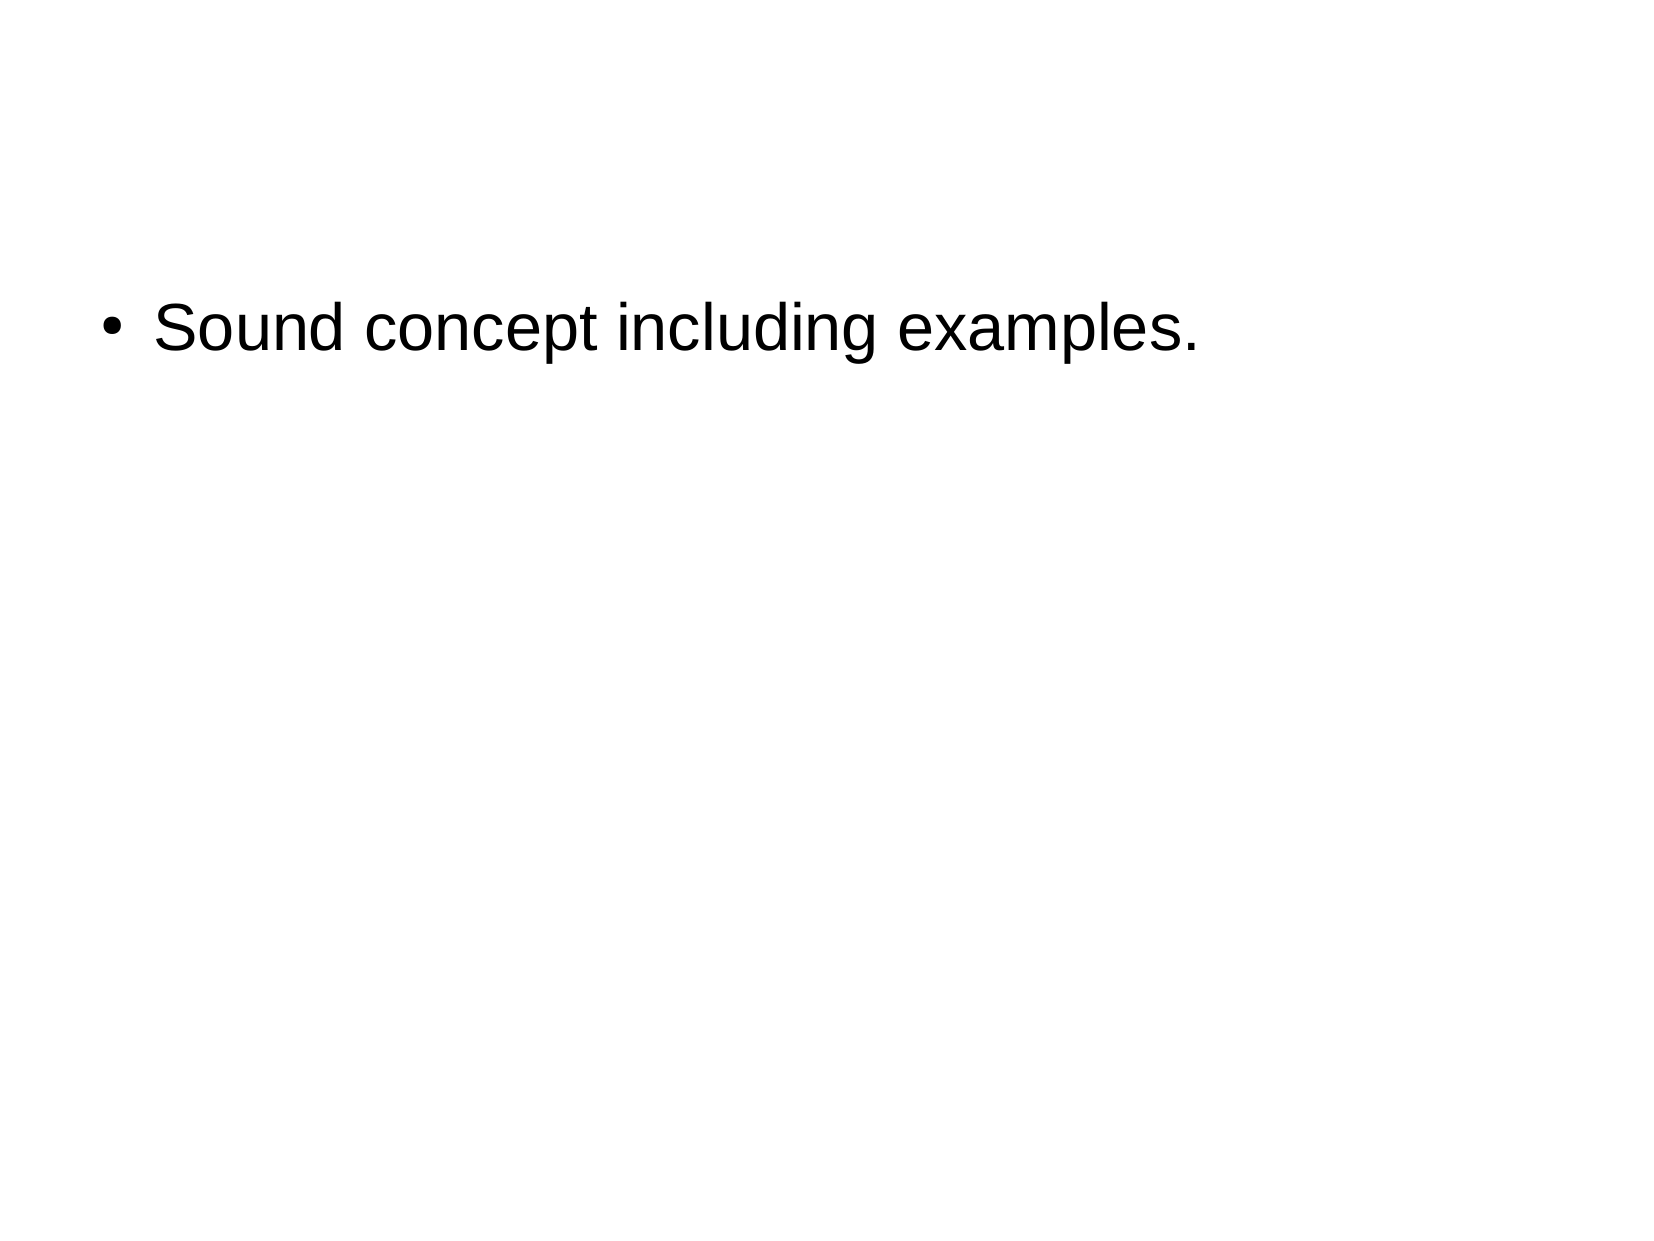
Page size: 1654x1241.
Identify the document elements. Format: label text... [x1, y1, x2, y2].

list Sound concept including examples. [82, 290, 1571, 1109]
